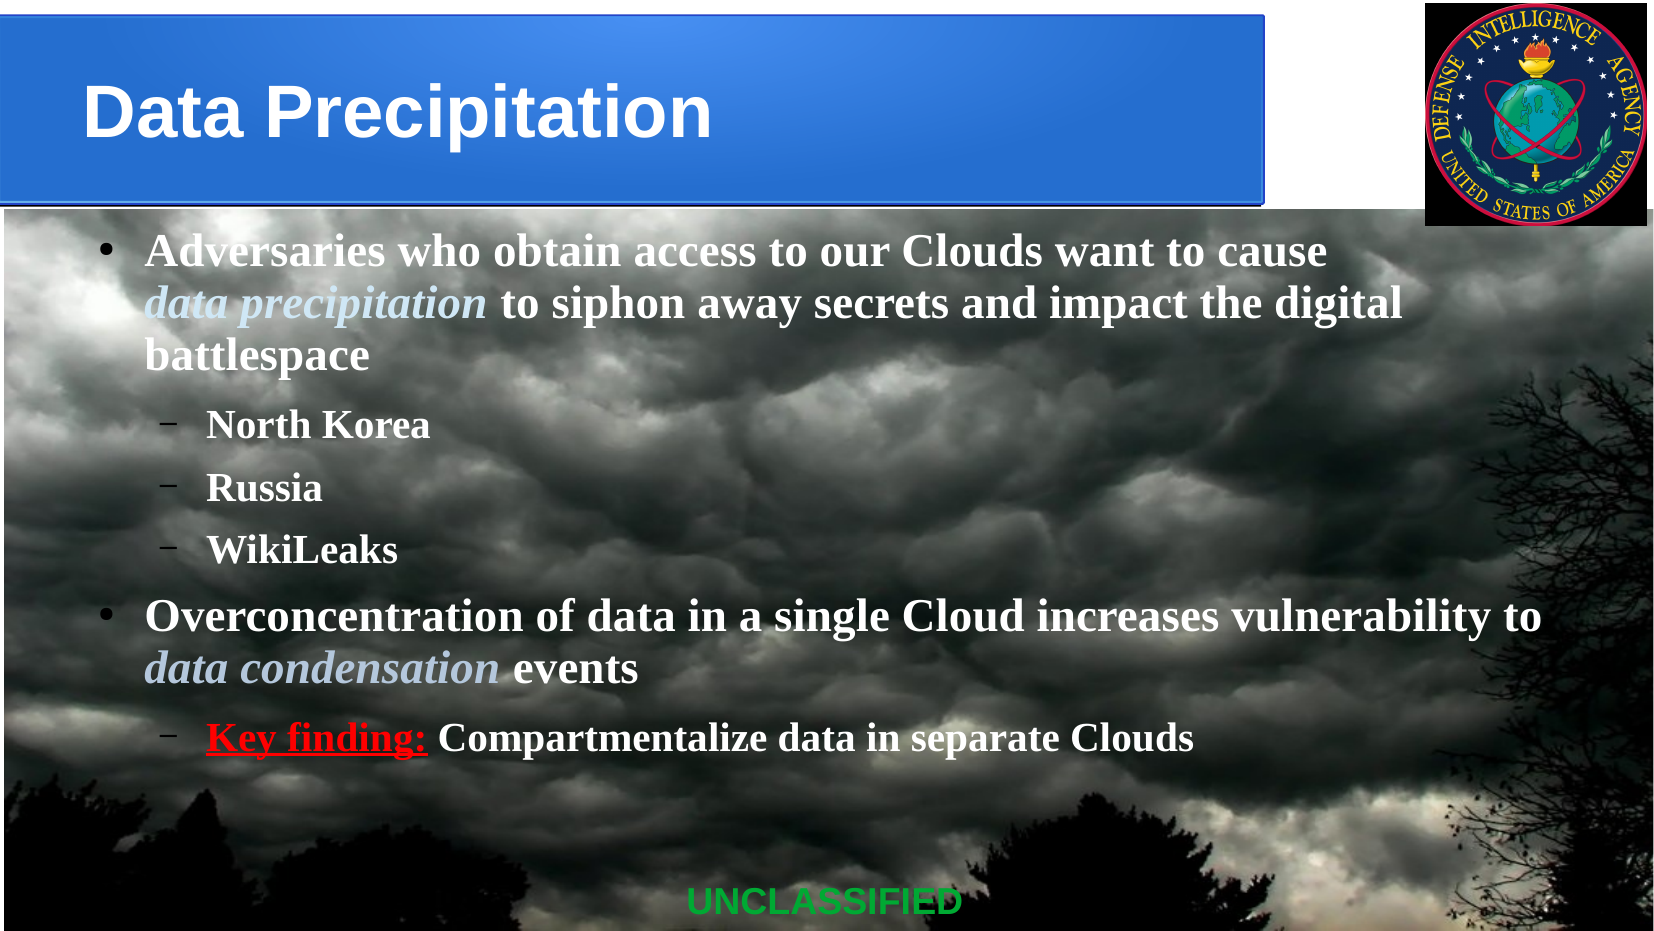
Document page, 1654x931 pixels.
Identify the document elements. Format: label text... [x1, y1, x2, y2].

text_box UNCLASSIFIED [555, 873, 1096, 931]
picture [4, 3, 1654, 931]
list Adversaries who obtain access to our Clouds want to cause data precipitation to siphon away secrets and impact the digital battlespace North Korea Russia WikiLeaks Overconcentration of data in a single Cloud increases vulnerability to data condensation events Key finding: Compartmentalize data in separate Clouds [82, 224, 1571, 764]
title Data Precipitation [82, 35, 1235, 189]
